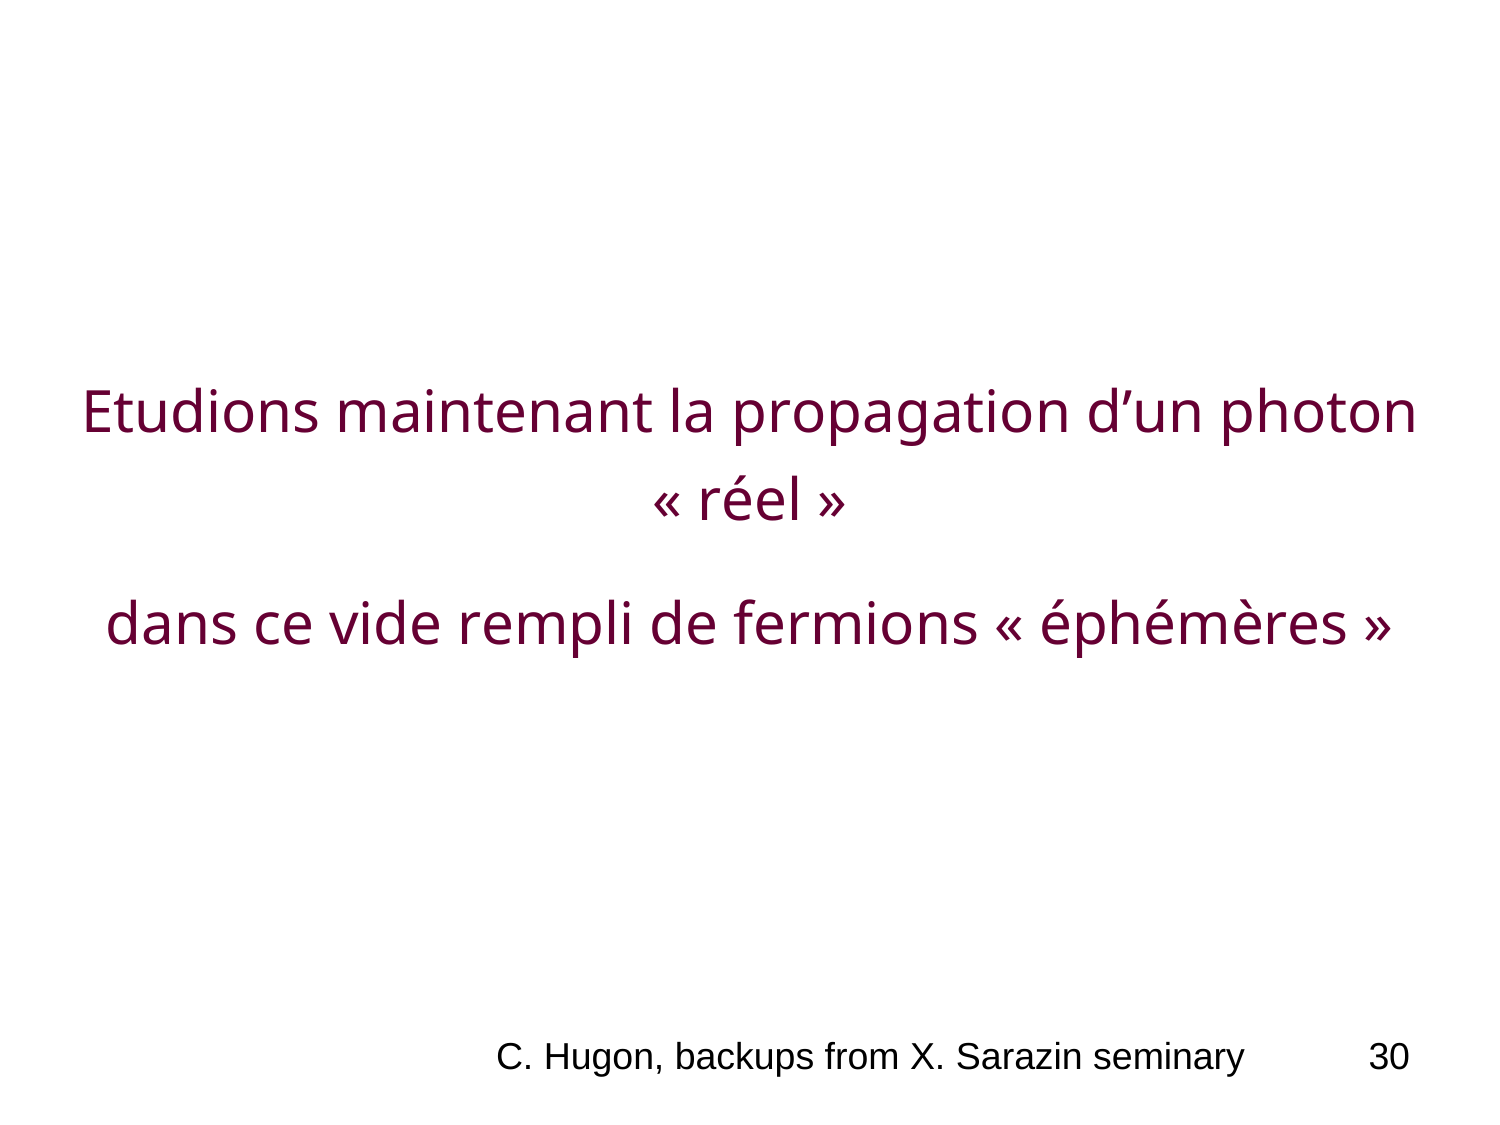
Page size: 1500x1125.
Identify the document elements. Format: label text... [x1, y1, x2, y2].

text_box Etudions maintenant la propagation d’un photon « réel » dans ce vide rempli de fermions « éphémères » [0, 349, 1500, 664]
